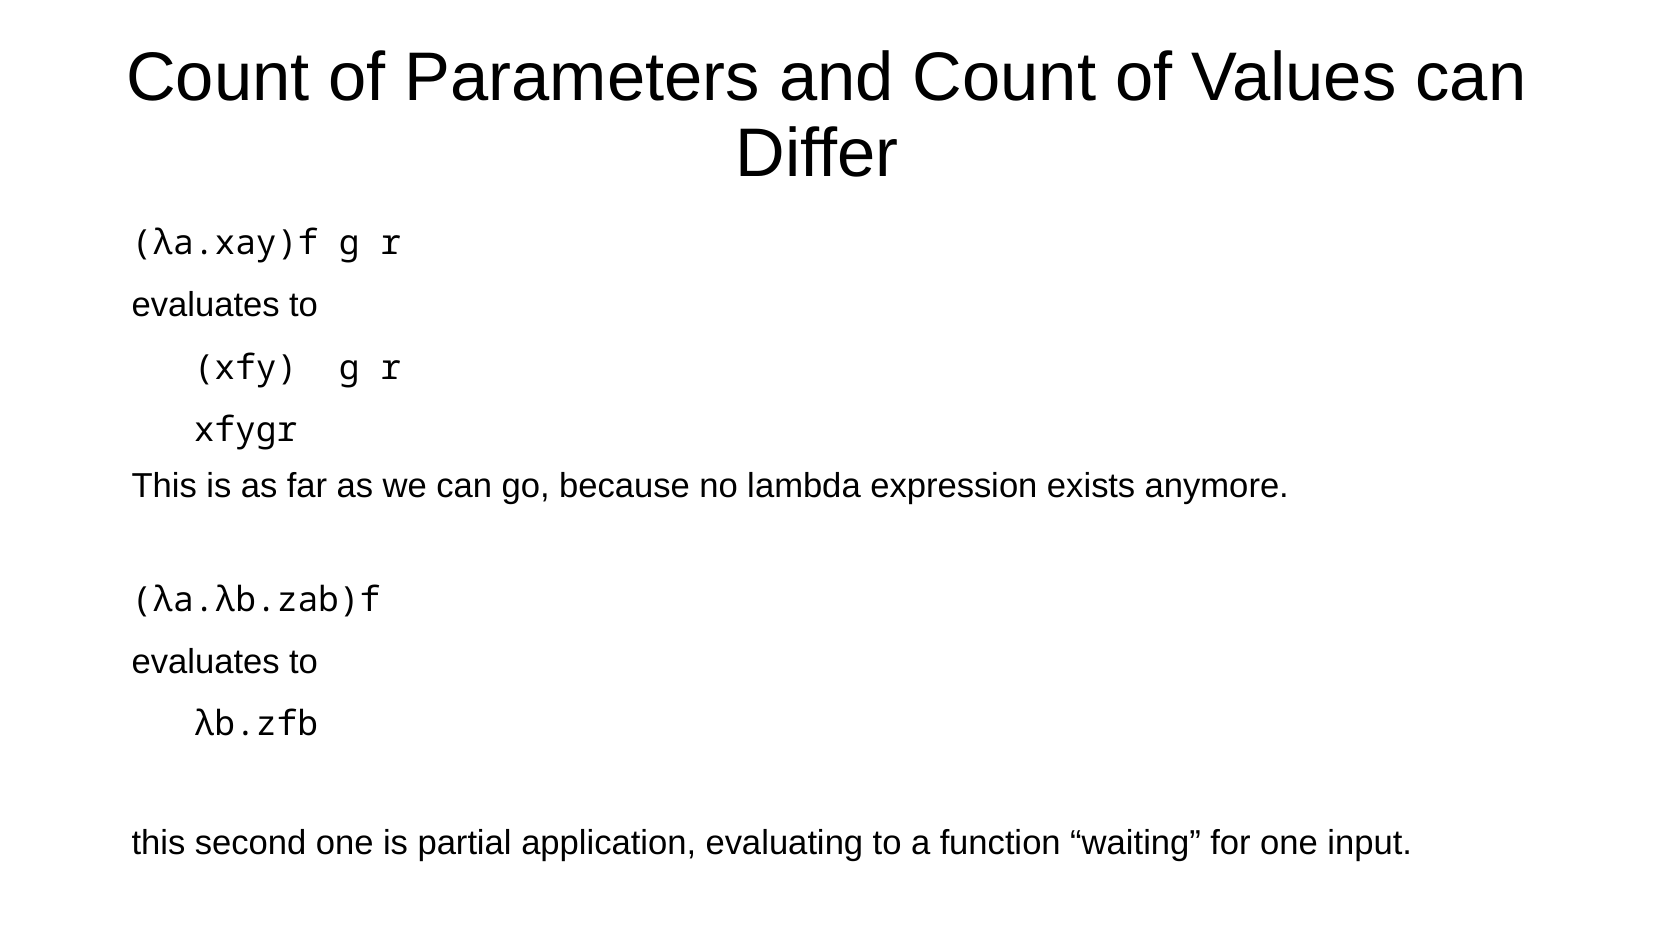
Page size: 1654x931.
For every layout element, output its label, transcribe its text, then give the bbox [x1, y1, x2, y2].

list (λa.xay)f g r evaluates to (xfy) g r xfygr This is as far as we can go, because no lambda expression exists anymore. (λa.λb.zab)f evaluates to λb.zfb this second one is partial application, evaluating to a function “waiting” for one input. [82, 217, 1486, 871]
title Count of Parameters and Count of Values can Differ [82, 37, 1571, 193]
